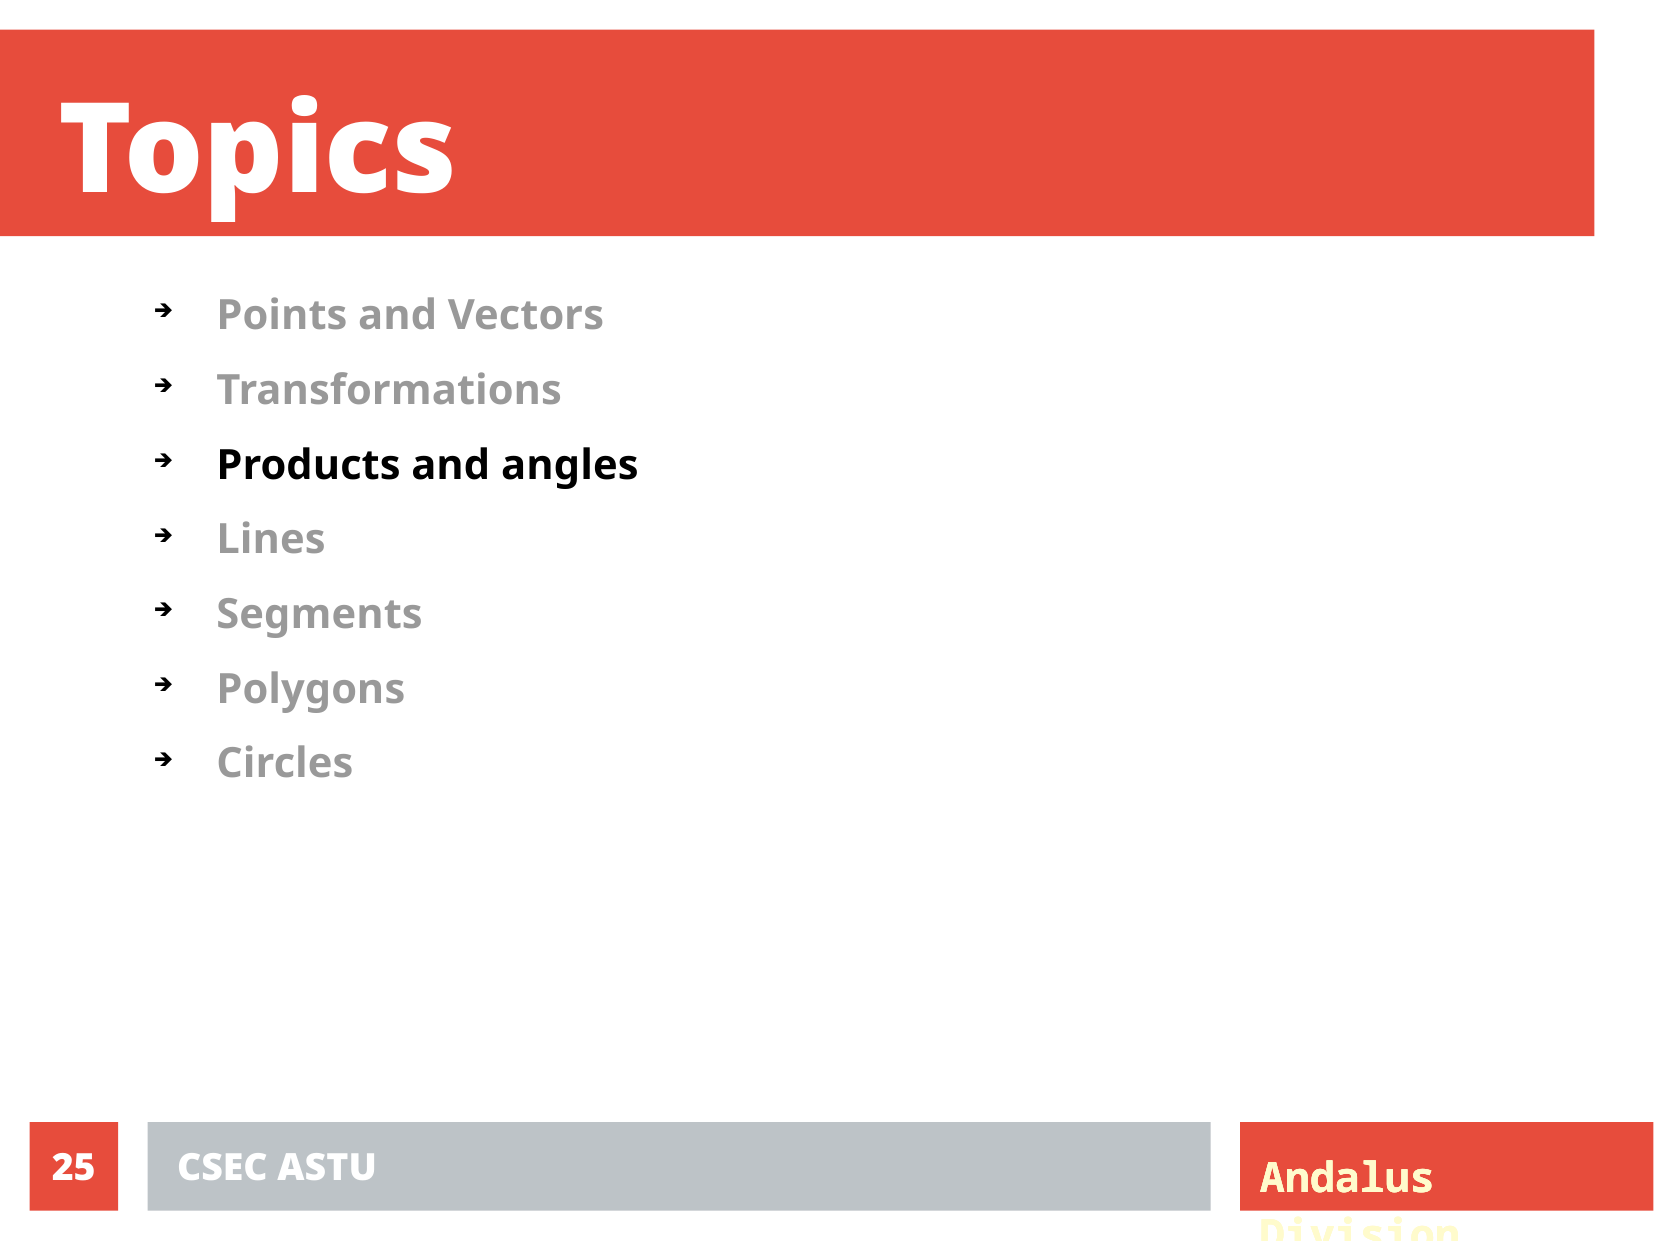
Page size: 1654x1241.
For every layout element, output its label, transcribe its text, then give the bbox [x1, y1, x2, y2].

title Topics [59, 59, 1595, 207]
text_box Andalus Division [1245, 1140, 1636, 1197]
list Points and Vectors Transformations Products and angles Lines Segments Polygons Circles [59, 285, 1565, 1093]
